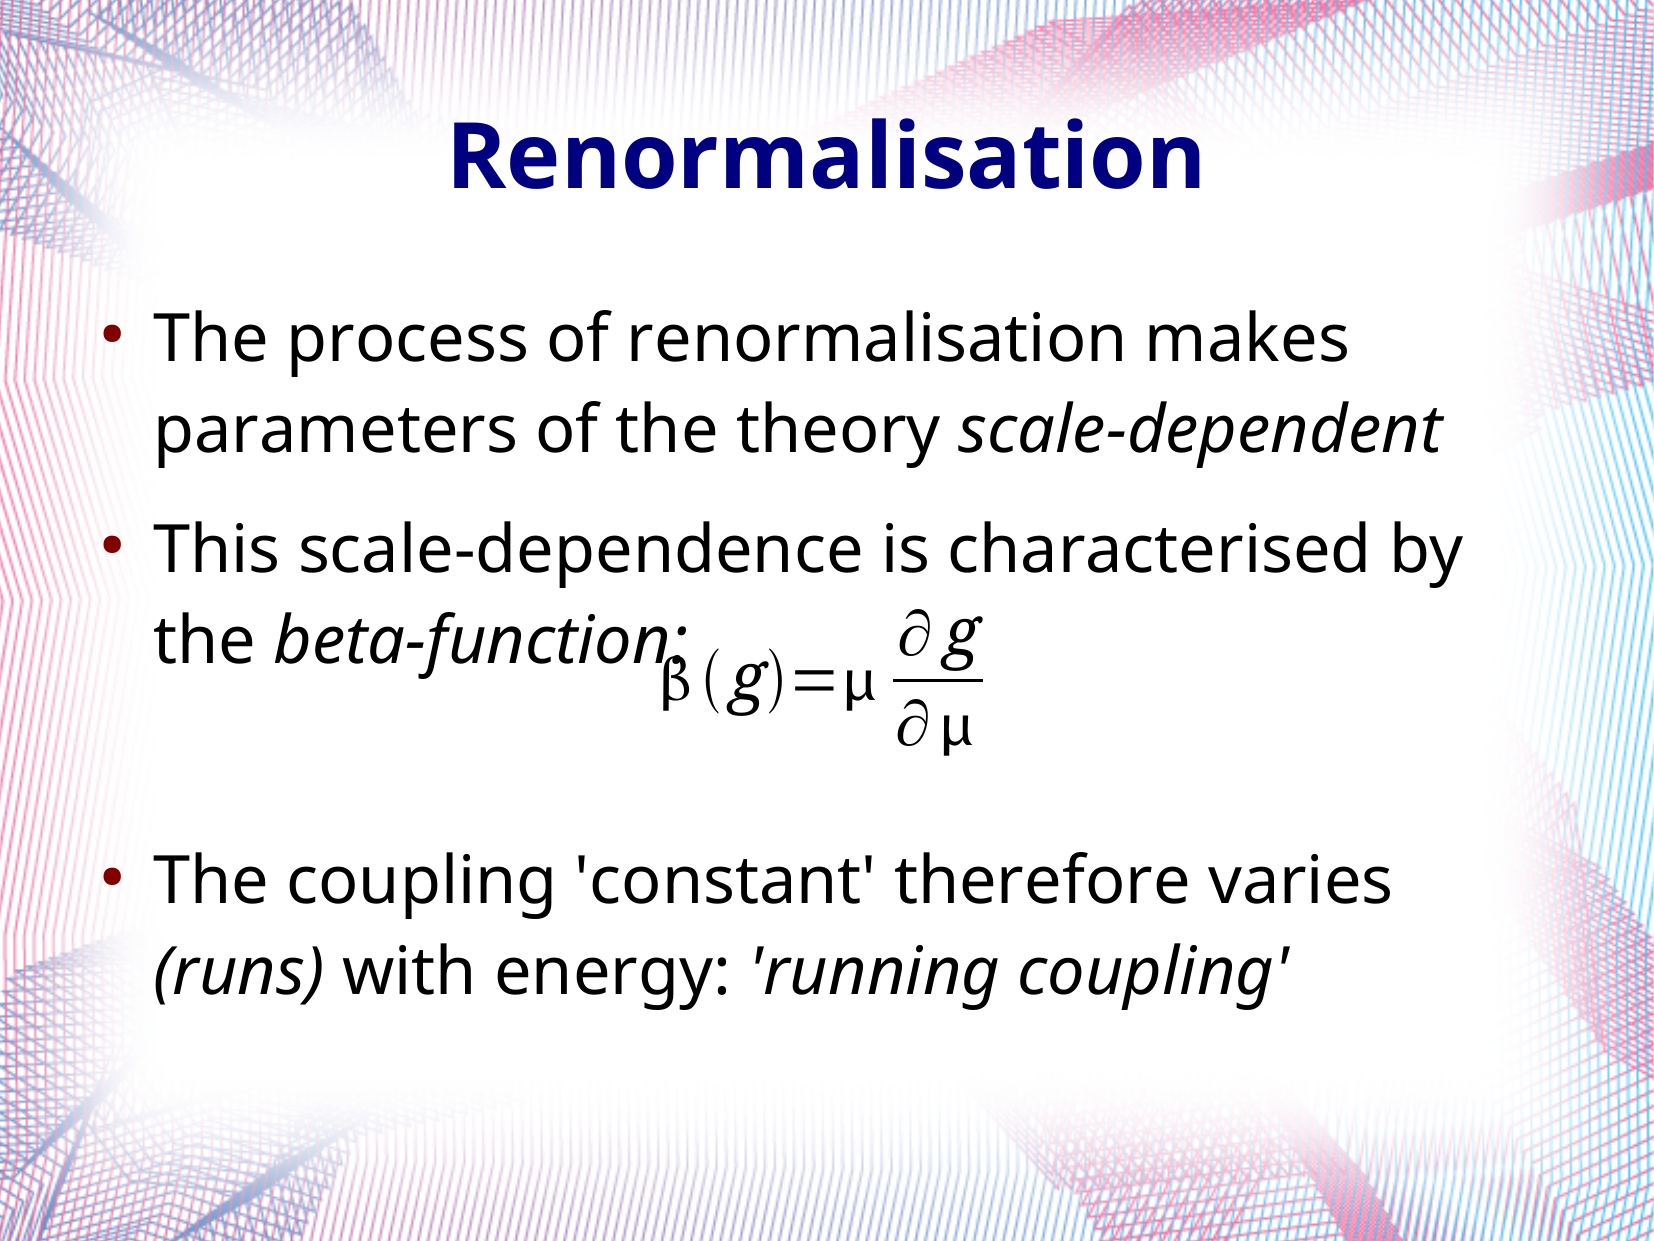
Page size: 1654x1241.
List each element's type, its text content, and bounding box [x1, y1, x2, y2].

title Renormalisation [82, 49, 1571, 257]
picture [0, 0, 1654, 1241]
list The process of renormalisation makes parameters of the theory scale-dependent This scale-dependence is characterised by the beta-function: The coupling 'constant' therefore varies (runs) with energy: 'running coupling' [82, 290, 1571, 1109]
chart [651, 596, 992, 766]
